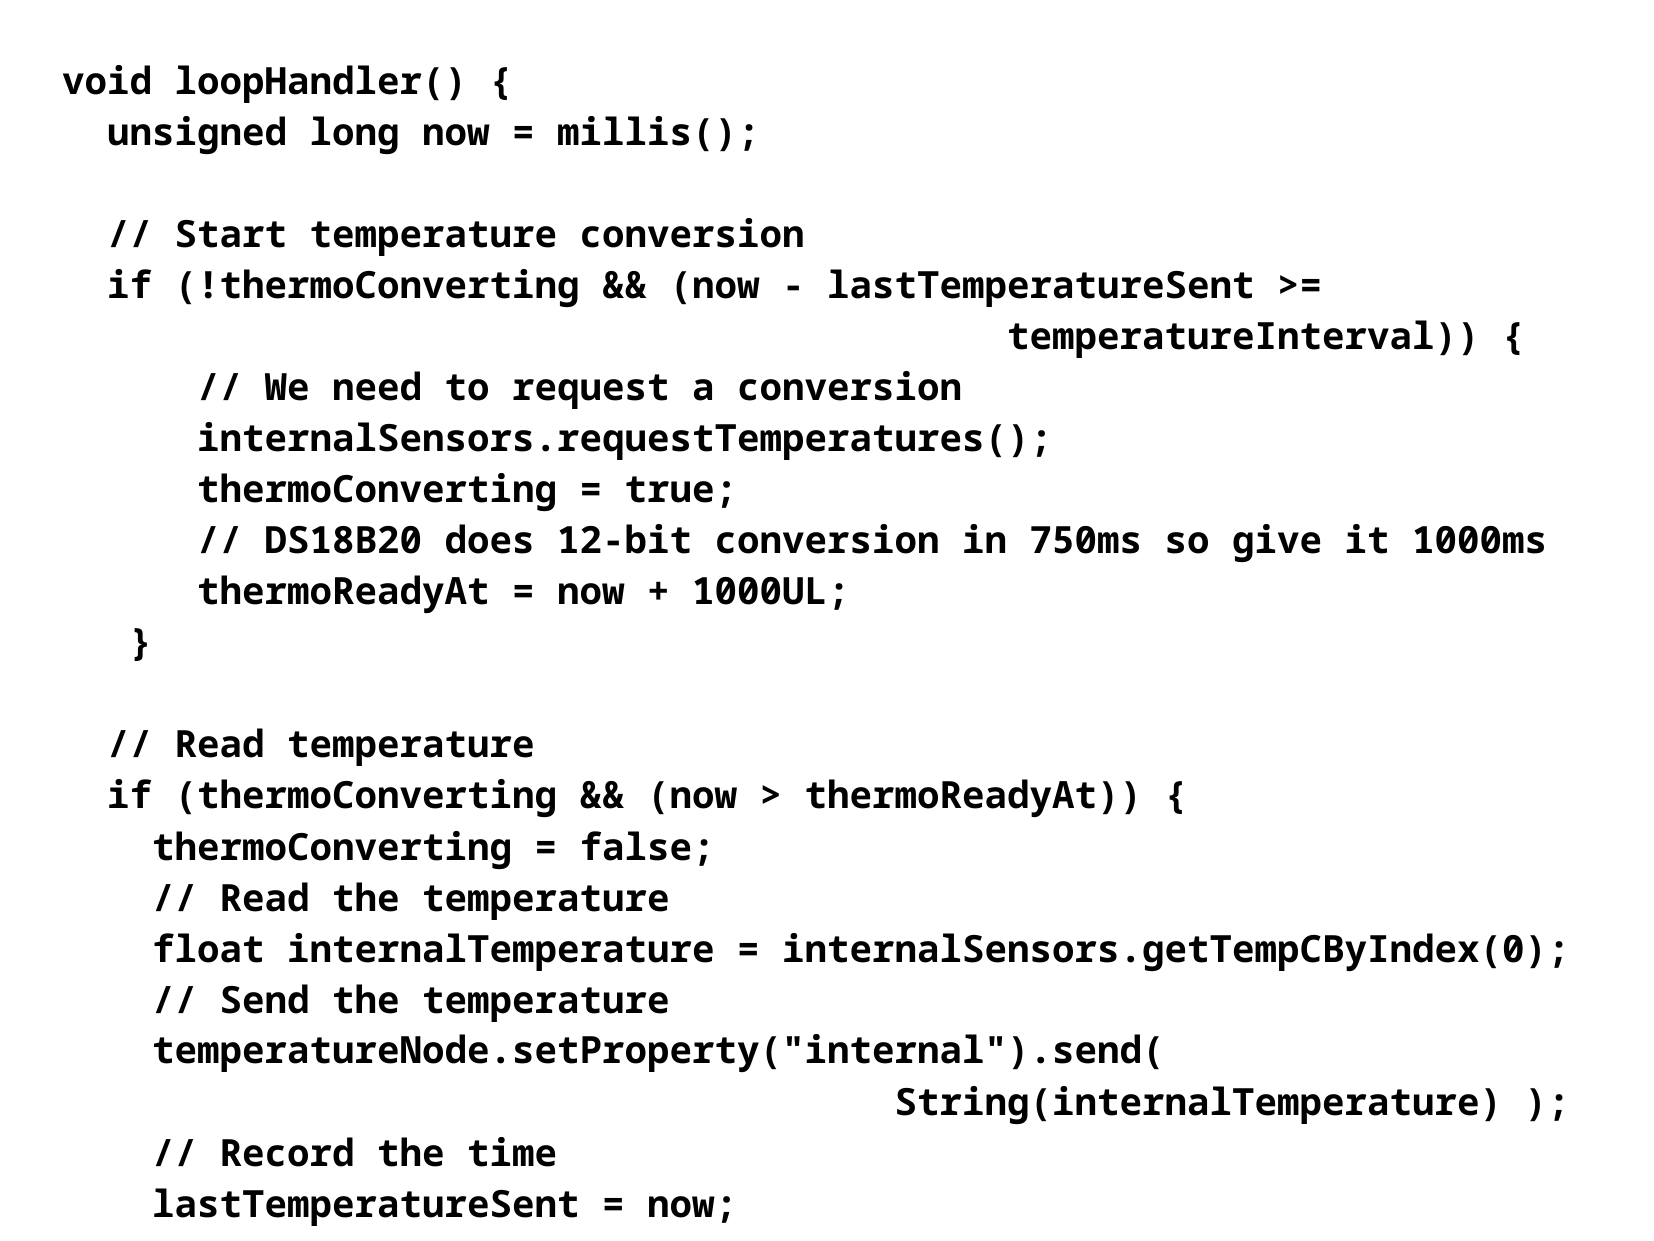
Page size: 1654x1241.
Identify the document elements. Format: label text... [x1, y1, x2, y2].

text_box void loopHandler() { unsigned long now = millis(); // Start temperature conversion if (!thermoConverting && (now - lastTemperatureSent >= temperatureInterval)) { // We need to request a conversion internalSensors.requestTemperatures(); thermoConverting = true; // DS18B20 does 12-bit conversion in 750ms so give it 1000ms thermoReadyAt = now + 1000UL; } // Read temperature if (thermoConverting && (now > thermoReadyAt)) { thermoConverting = false; // Read the temperature float internalTemperature = internalSensors.getTempCByIndex(0); // Send the temperature temperatureNode.setProperty("internal").send( String(internalTemperature) ); // Record the time lastTemperatureSent = now; } } [47, 47, 1630, 1180]
